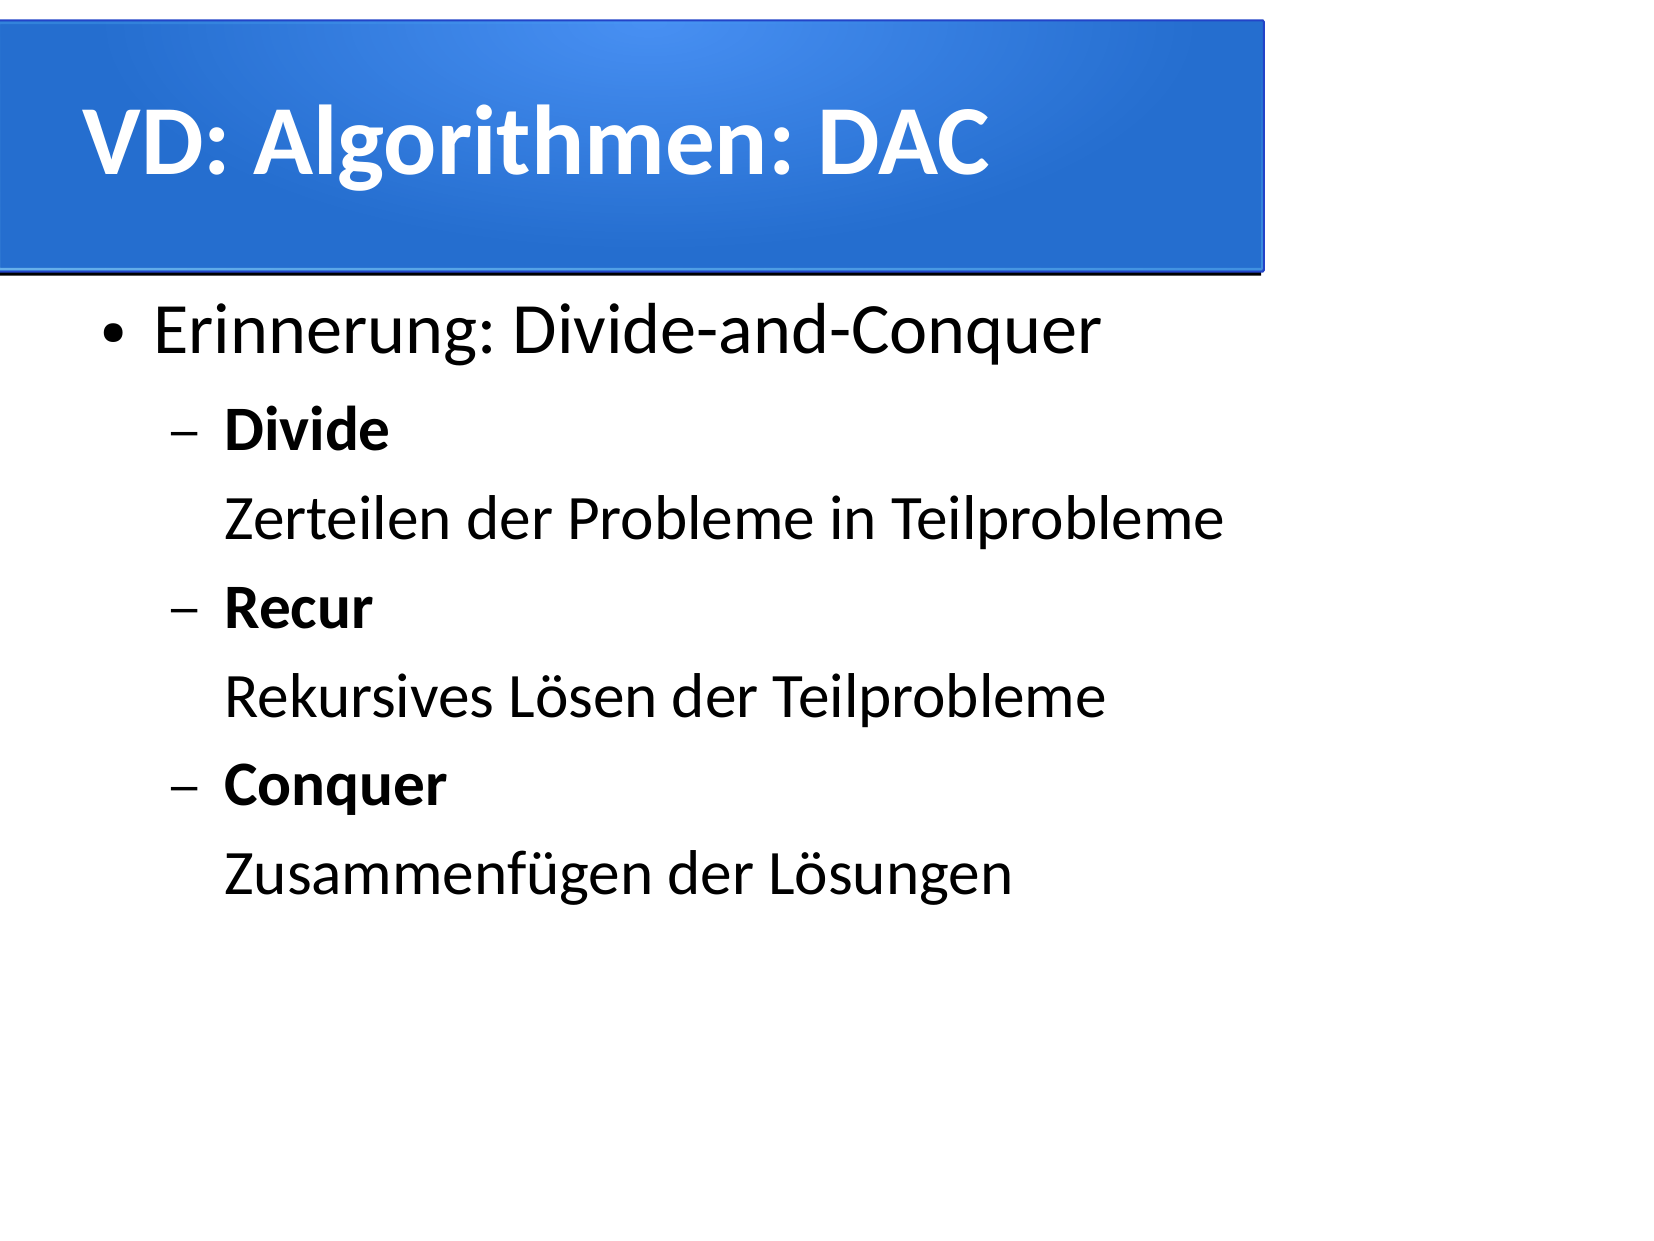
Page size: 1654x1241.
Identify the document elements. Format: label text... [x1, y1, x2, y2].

title VD: Algorithmen: DAC [82, 47, 1235, 252]
list Erinnerung: Divide-and-Conquer Divide Zerteilen der Probleme in Teilprobleme Recur Rekursives Lösen der Teilprobleme Conquer Zusammenfügen der Lösungen [82, 299, 1571, 1019]
